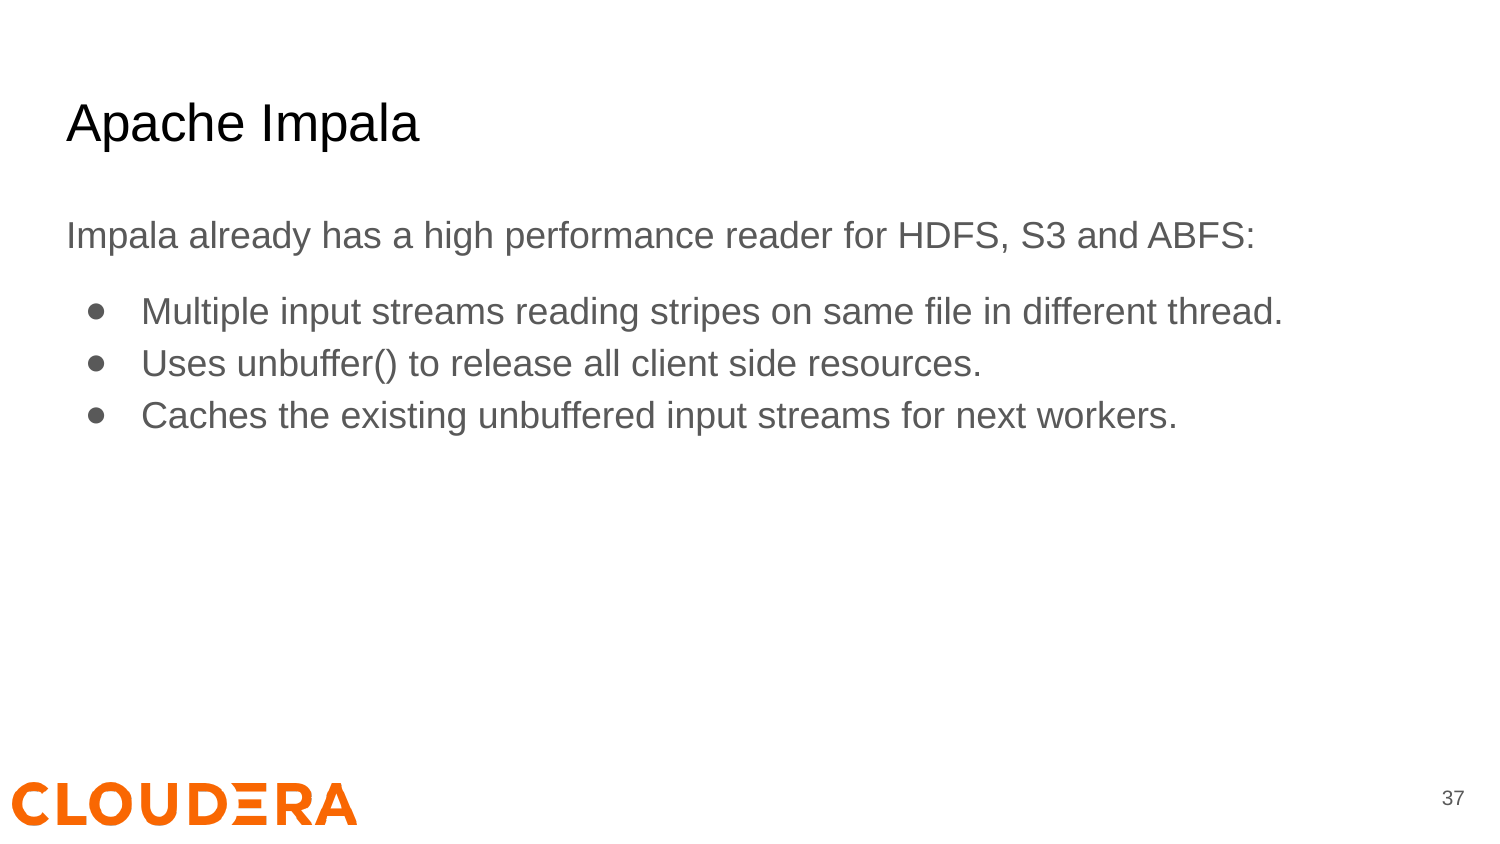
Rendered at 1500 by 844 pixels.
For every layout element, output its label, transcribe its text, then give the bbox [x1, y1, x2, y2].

title Apache Impala [51, 72, 1449, 167]
slide_number <number> [1389, 764, 1480, 830]
list Impala already has a high performance reader for HDFS, S3 and ABFS: Multiple input streams reading stripes on same file in different thread. Uses unbuffer() to release all client side resources. Caches the existing unbuffered input streams for next workers. [51, 189, 1449, 750]
picture [12, 740, 357, 826]
